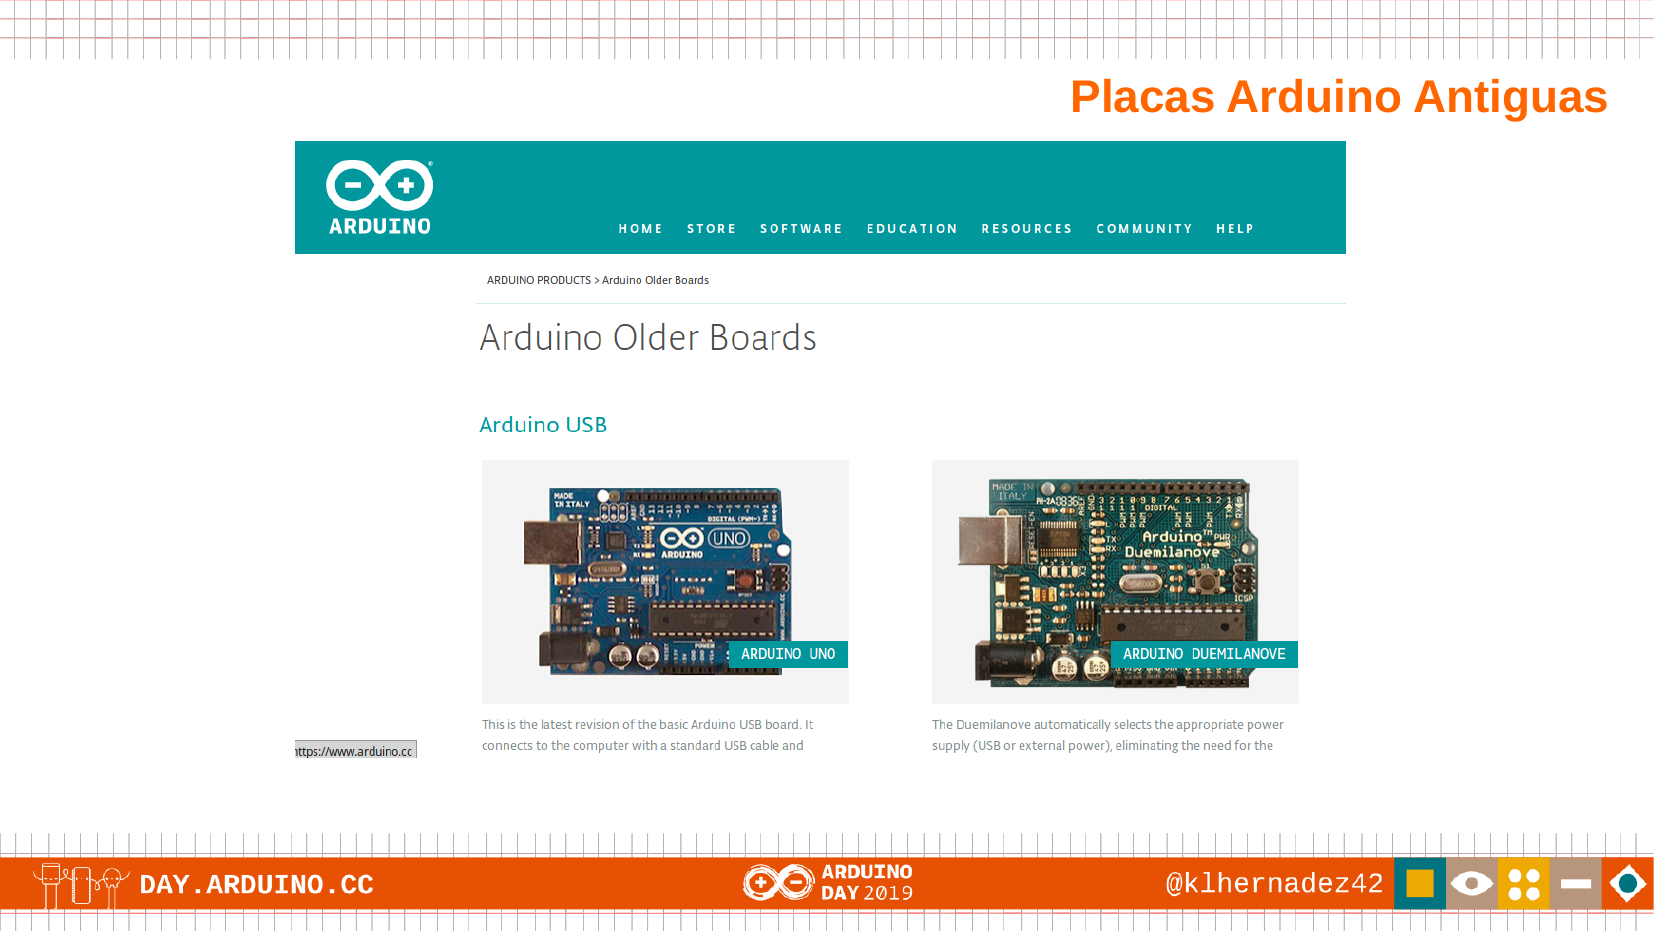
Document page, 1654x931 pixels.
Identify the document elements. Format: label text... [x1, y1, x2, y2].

picture [0, 0, 1654, 931]
text_box Placas Arduino Antiguas [714, 63, 1625, 130]
